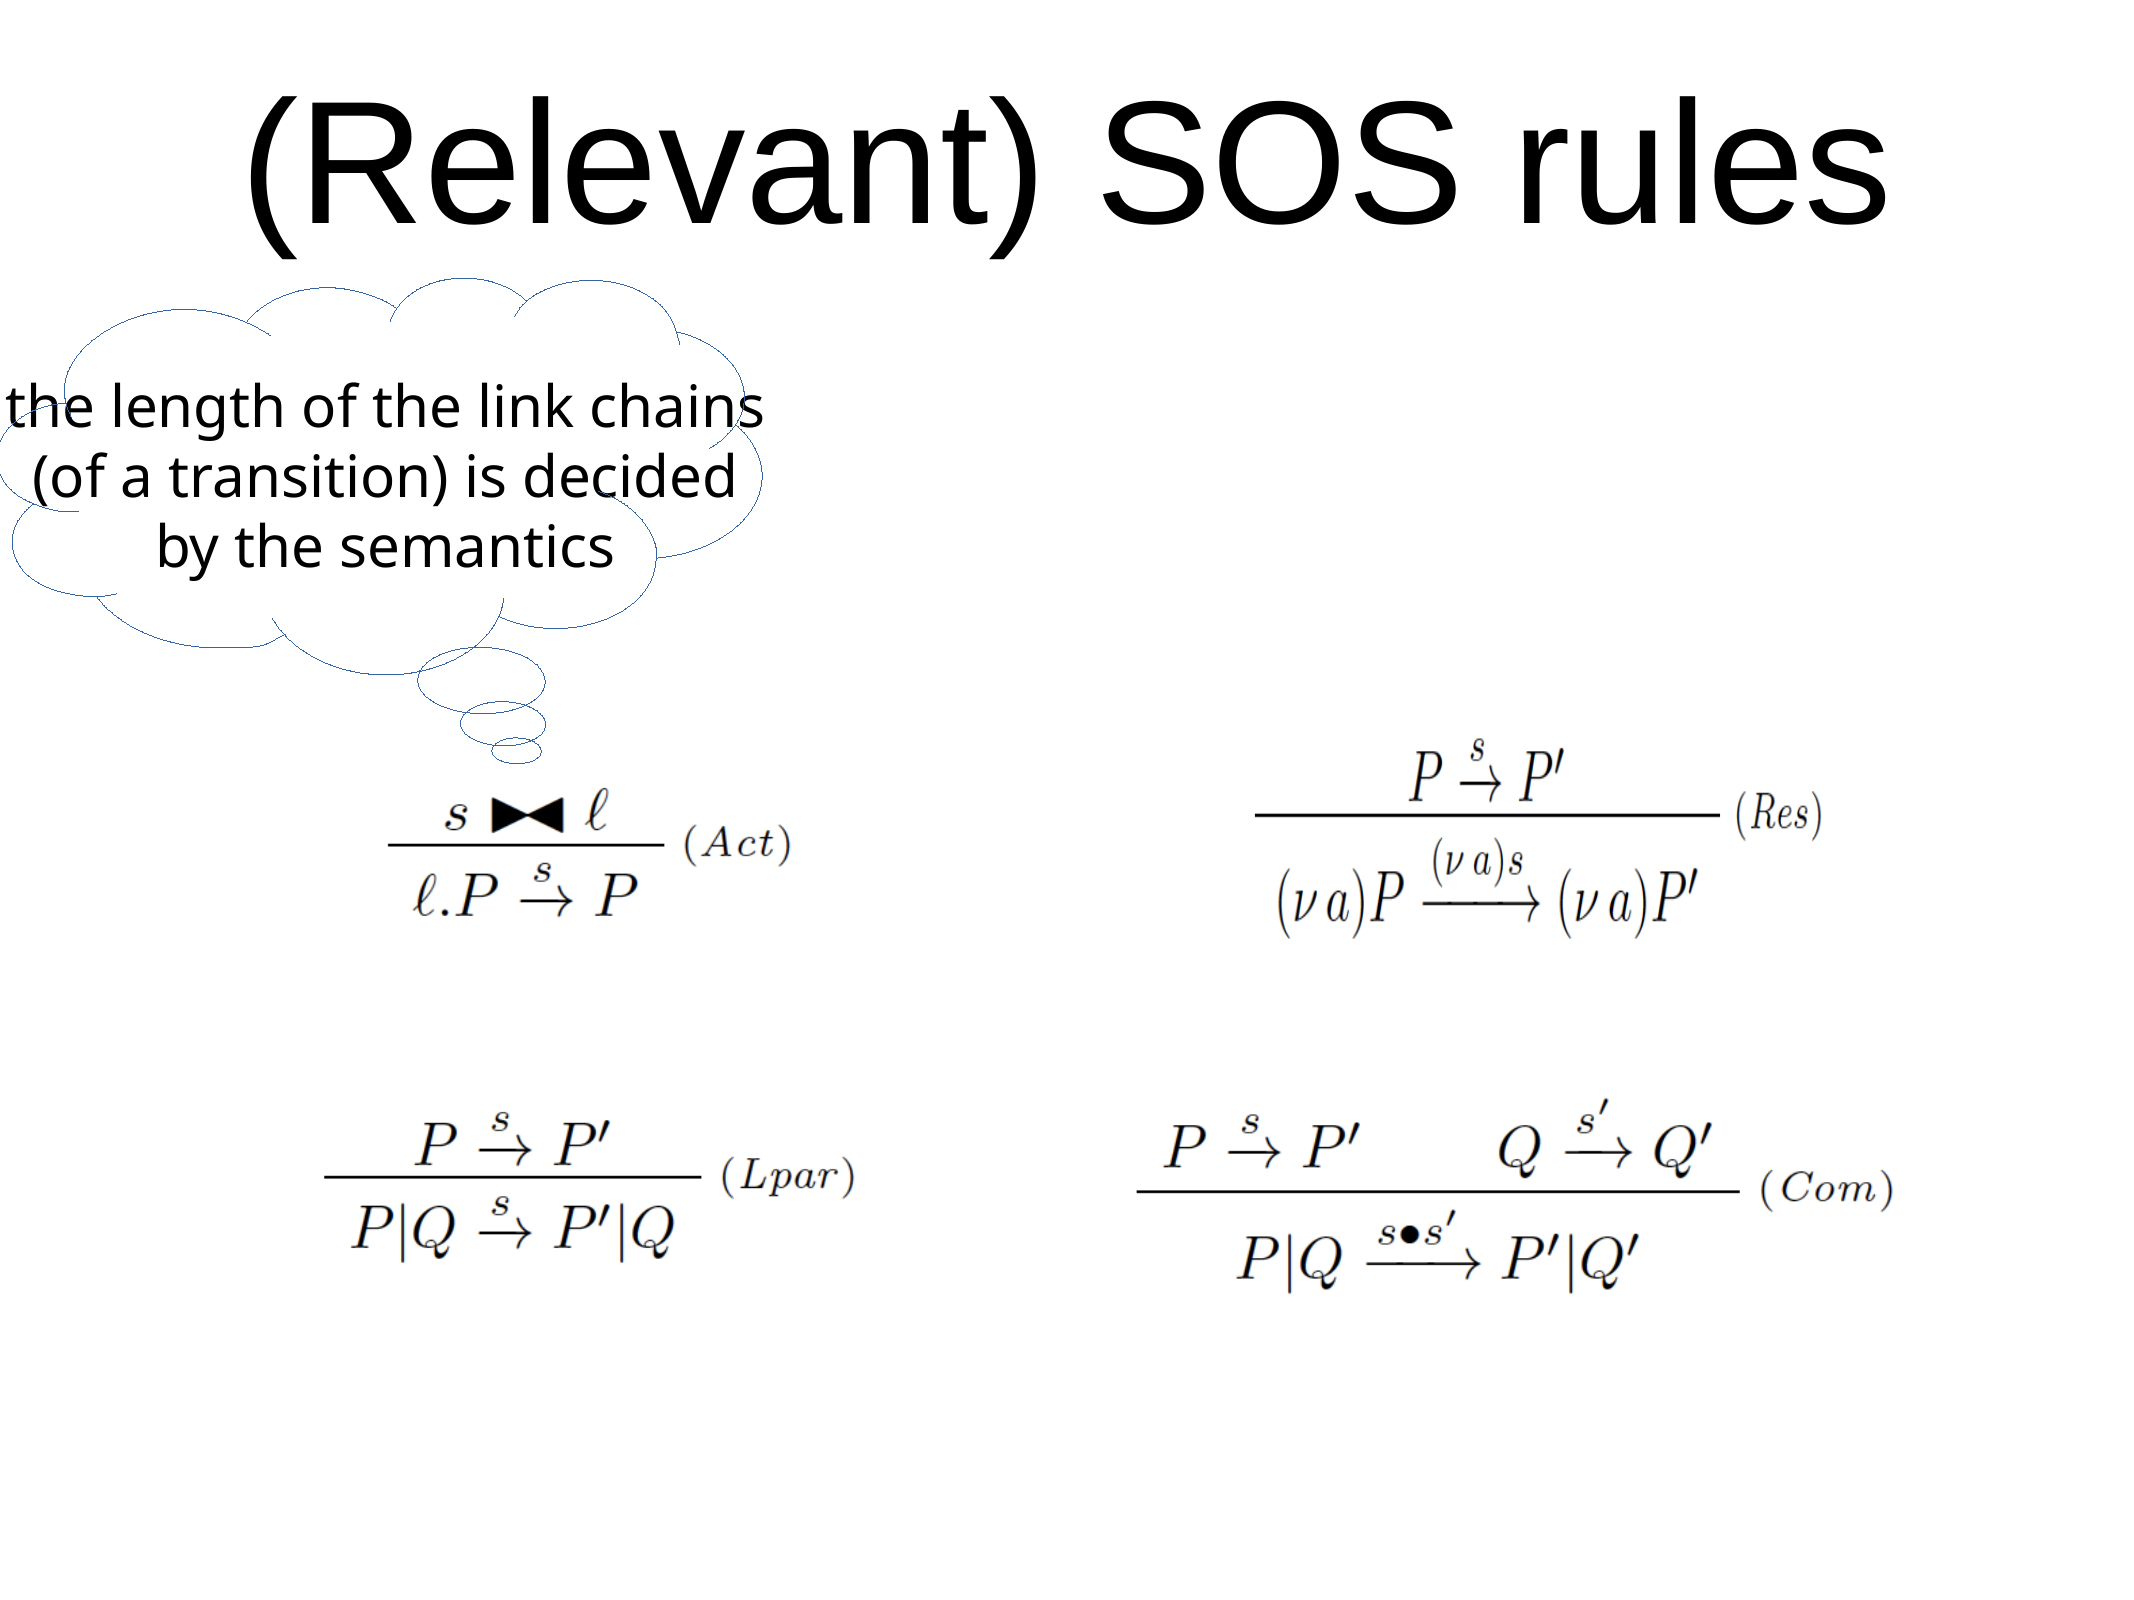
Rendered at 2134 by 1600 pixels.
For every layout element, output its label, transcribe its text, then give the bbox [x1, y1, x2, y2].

picture [334, 742, 827, 950]
picture [300, 1100, 880, 1282]
picture [1122, 1086, 1932, 1310]
picture [1240, 726, 1843, 963]
title (Relevant) SOS rules [208, 41, 1925, 442]
text_box the length of the link chains (of a transition) is decided by the semantics [0, 359, 775, 588]
